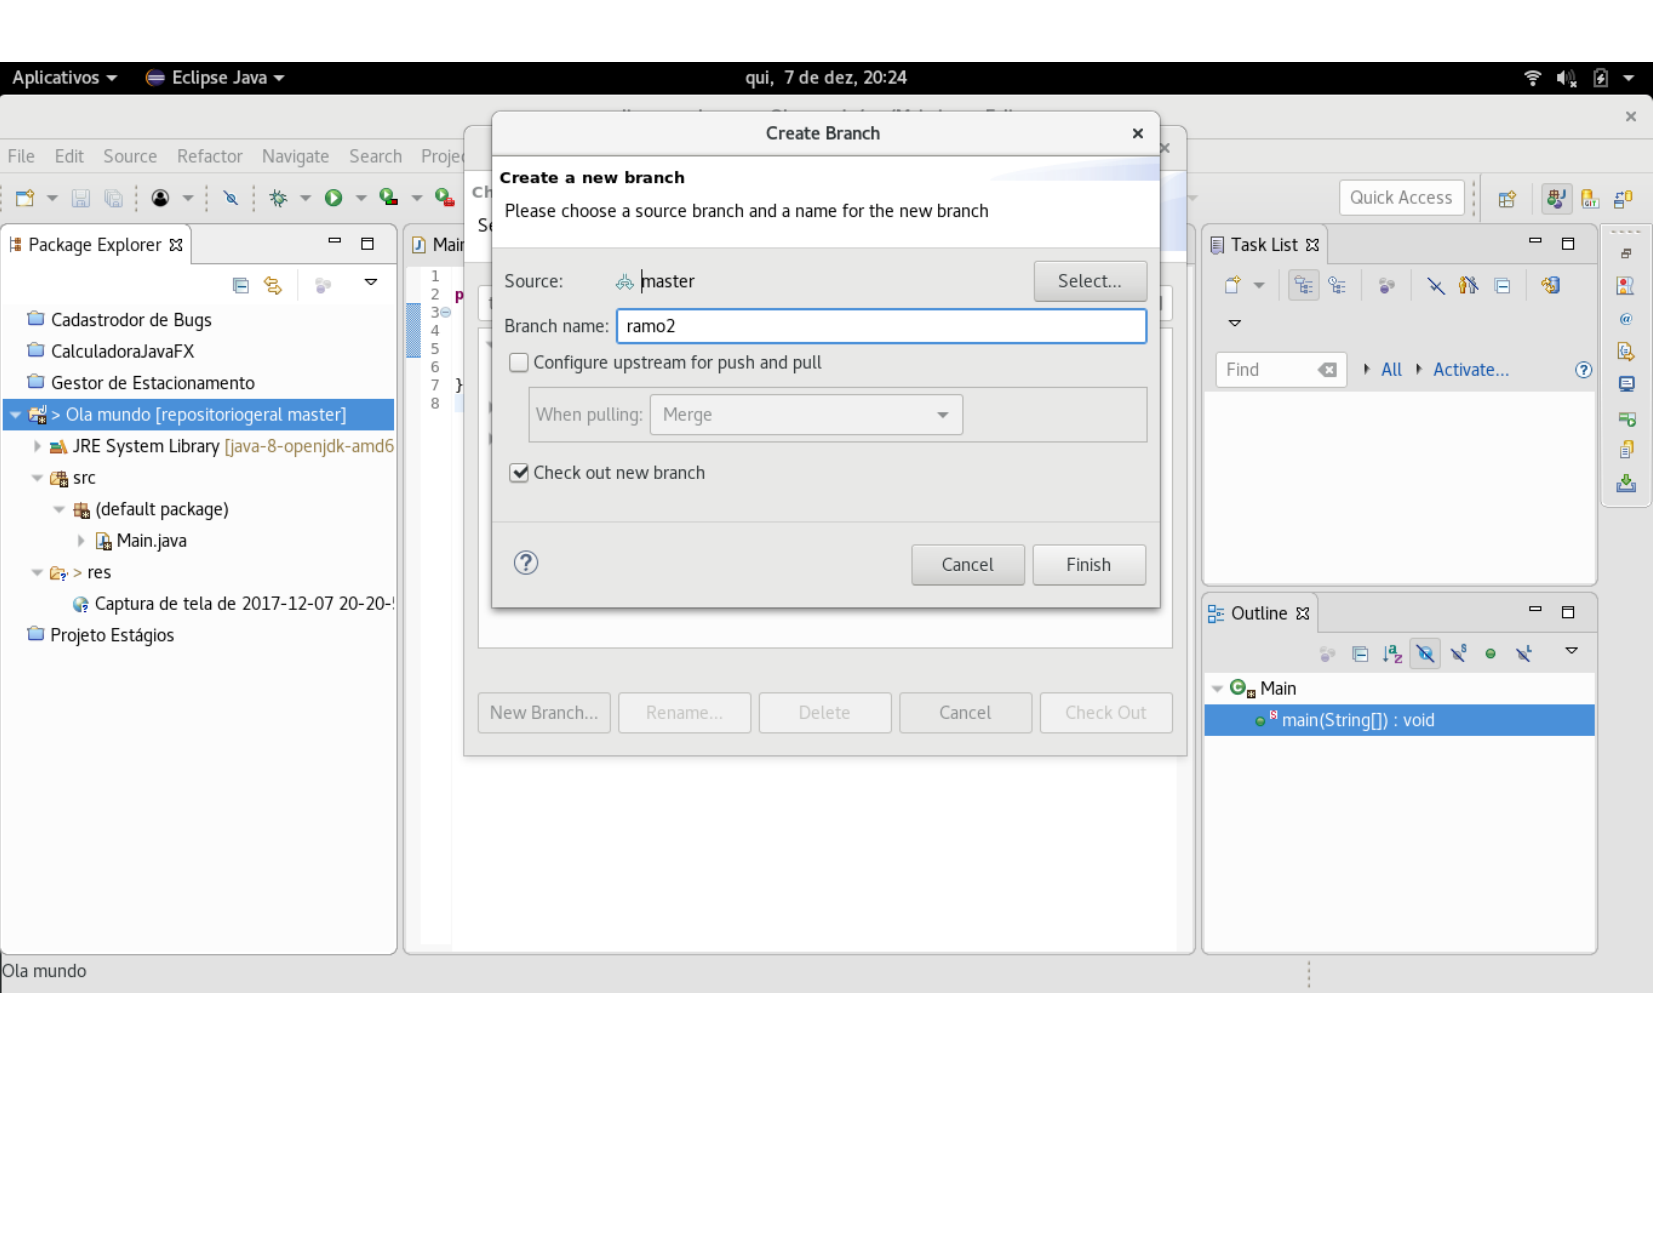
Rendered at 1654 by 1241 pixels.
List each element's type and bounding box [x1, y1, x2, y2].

picture [0, 62, 1653, 993]
